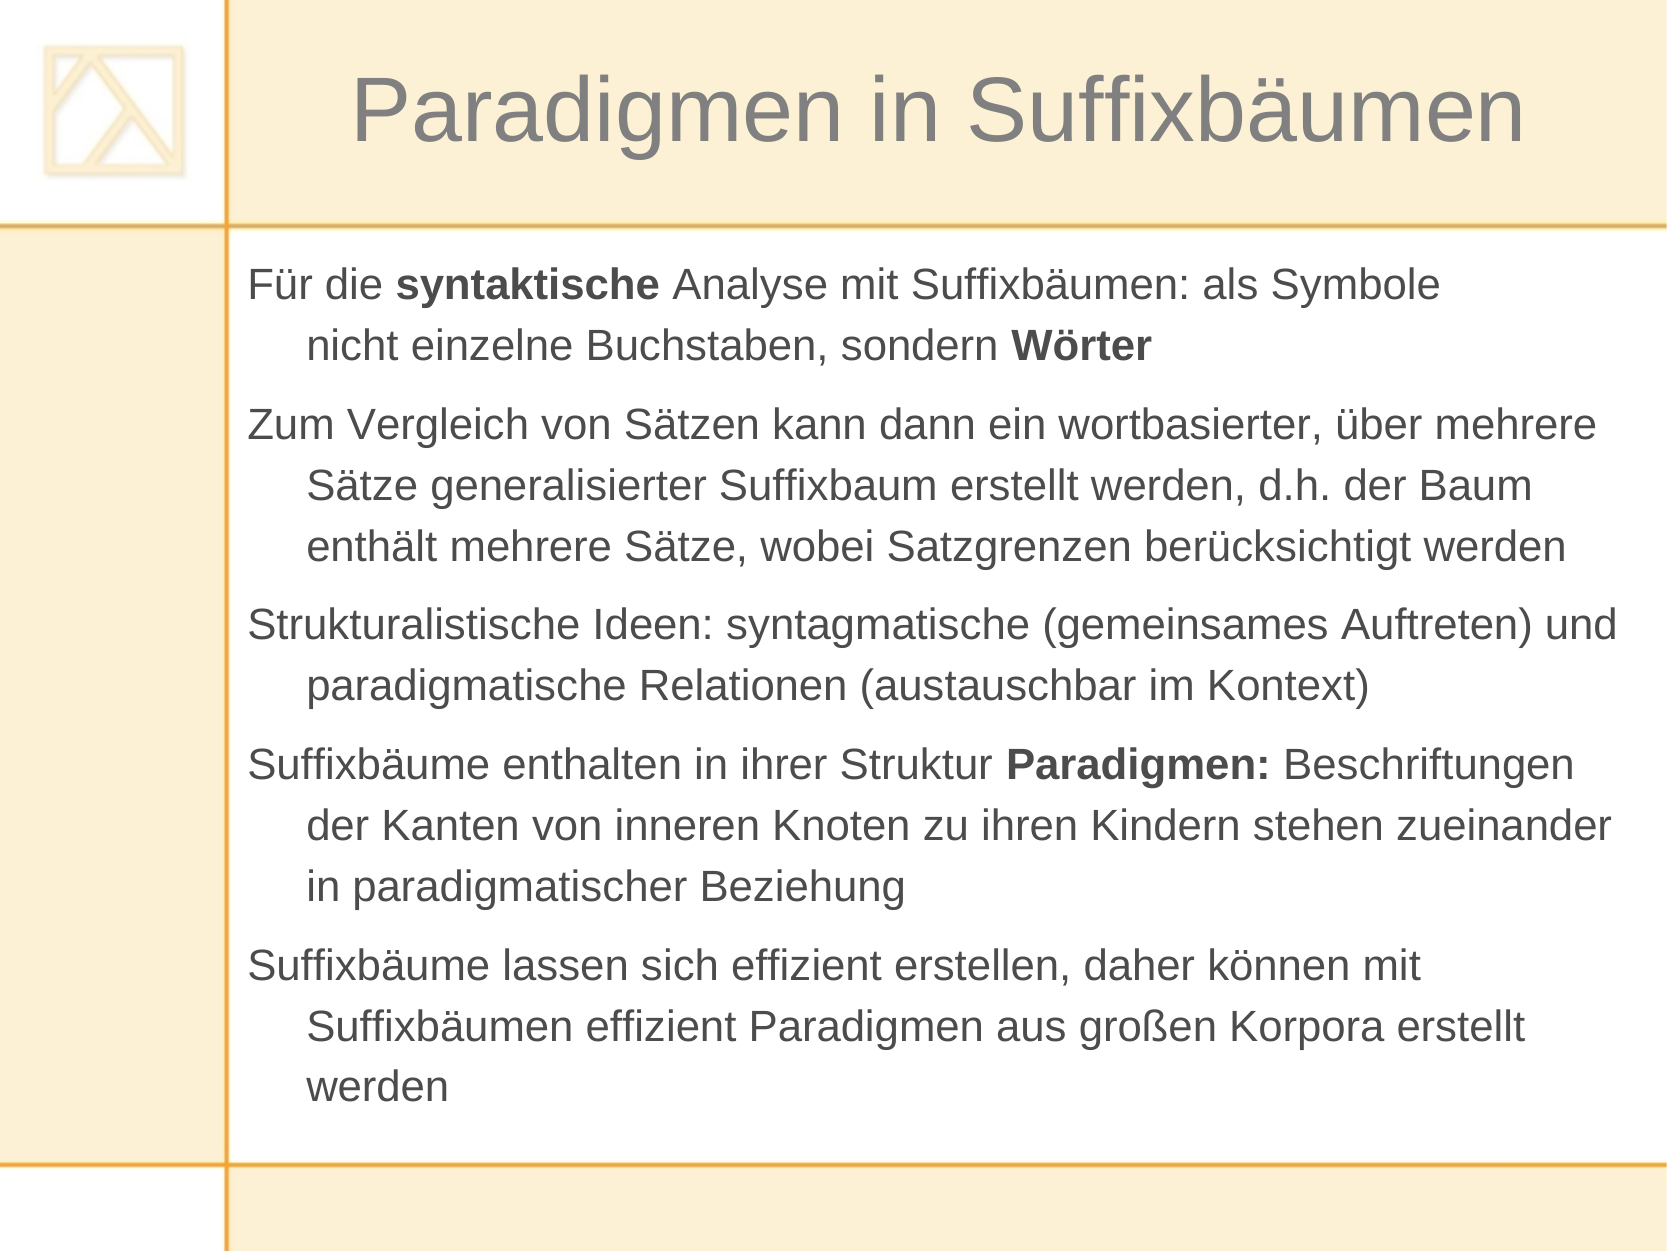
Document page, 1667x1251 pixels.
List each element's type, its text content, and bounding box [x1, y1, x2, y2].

picture [0, 0, 1667, 1251]
title Paradigmen in Suffixbäumen [268, 6, 1611, 216]
list Für die syntaktische Analyse mit Suffixbäumen: als Symbole nicht einzelne Buchstaben, sondern Wörter Zum Vergleich von Sätzen kann dann ein wortbasierter, über mehrere Sätze generalisierter Suffixbaum erstellt werden, d.h. der Baum enthält mehrere Sätze, wobei Satzgrenzen berücksichtigt werden Strukturalistische Ideen: syntagmatische (gemeinsames Auftreten) und paradigmatische Relationen (austauschbar im Kontext) Suffixbäume enthalten in ihrer Struktur Paradigmen: Beschriftungen der Kanten von inneren Knoten zu ihren Kindern stehen zueinander in paradigmatischer Beziehung Suffixbäume lassen sich effizient erstellen, daher können mit Suffixbäumen effizient Paradigmen aus großen Korpora erstellt werden [218, 248, 1625, 1165]
